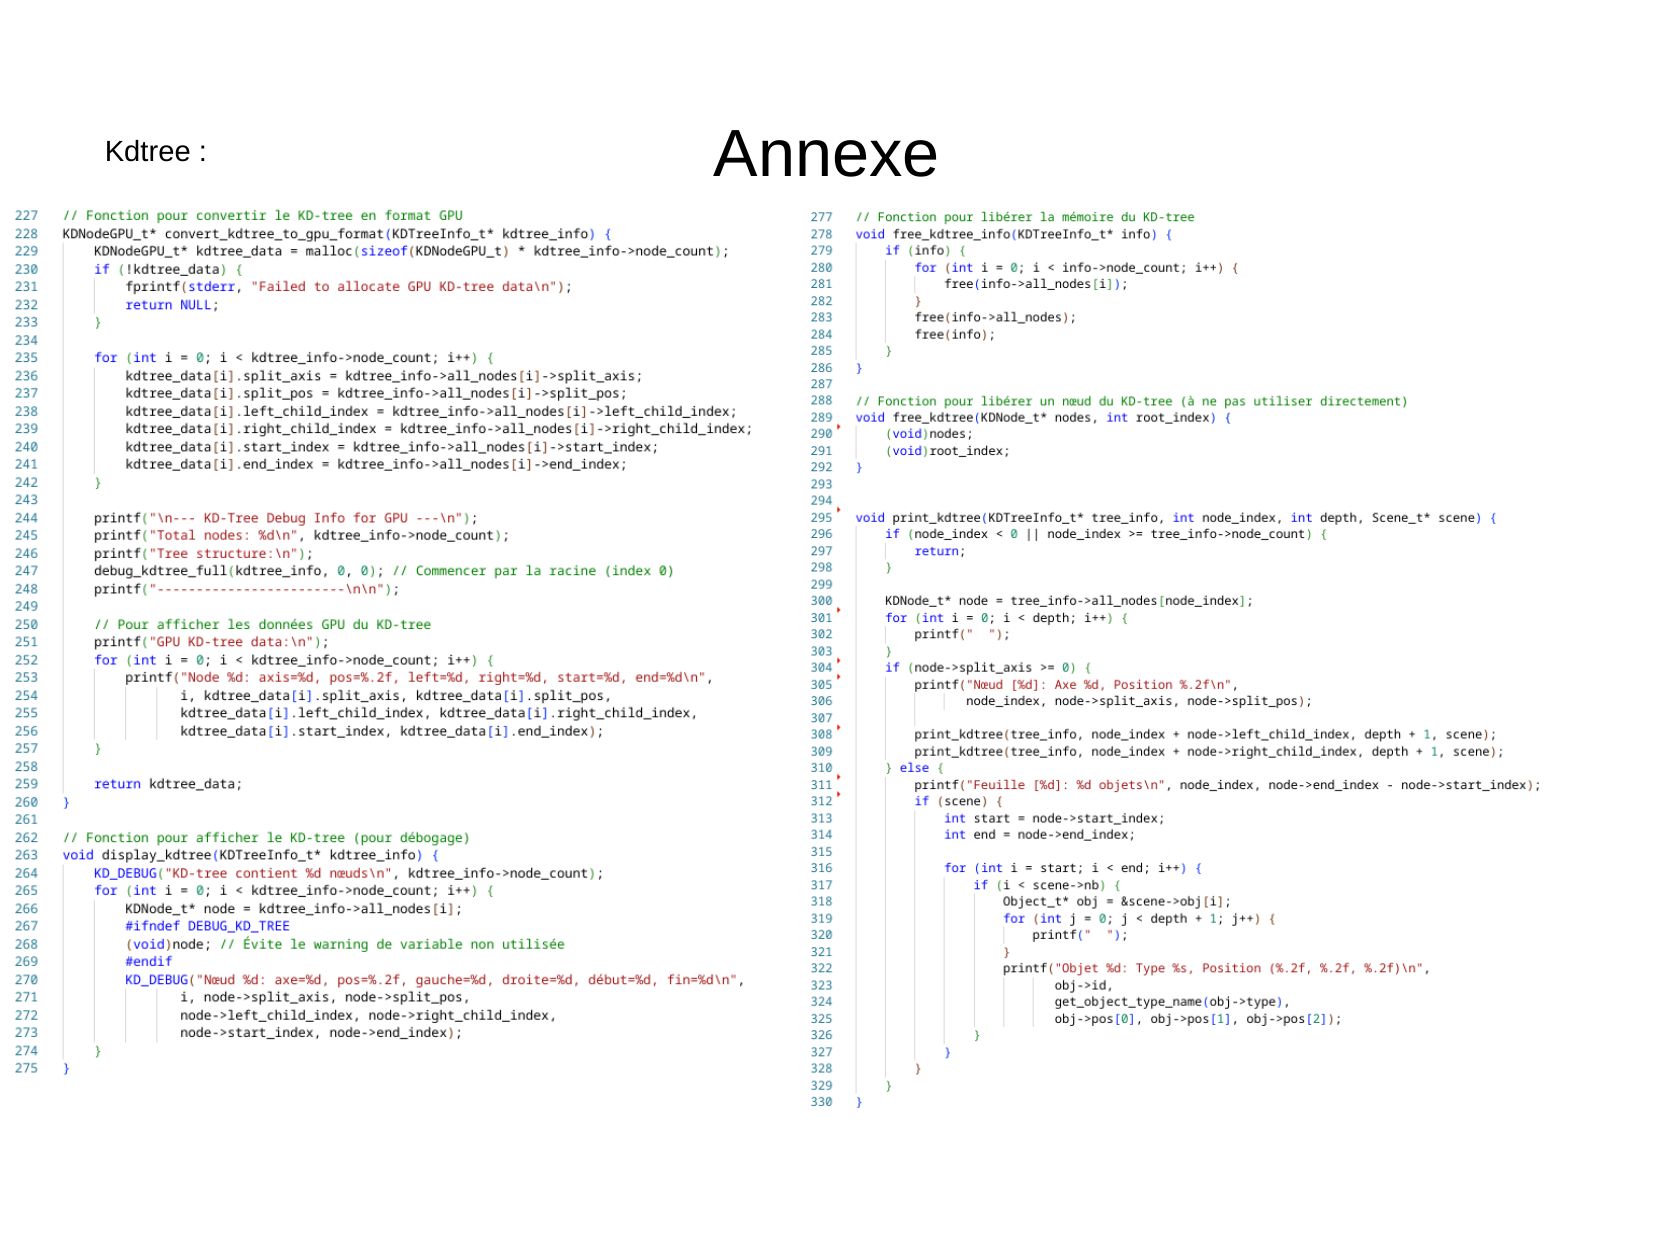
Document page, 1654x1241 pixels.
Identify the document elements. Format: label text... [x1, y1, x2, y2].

picture [12, 205, 1654, 1112]
text_box Kdtree : [90, 127, 223, 176]
title Annexe [82, 49, 1571, 206]
